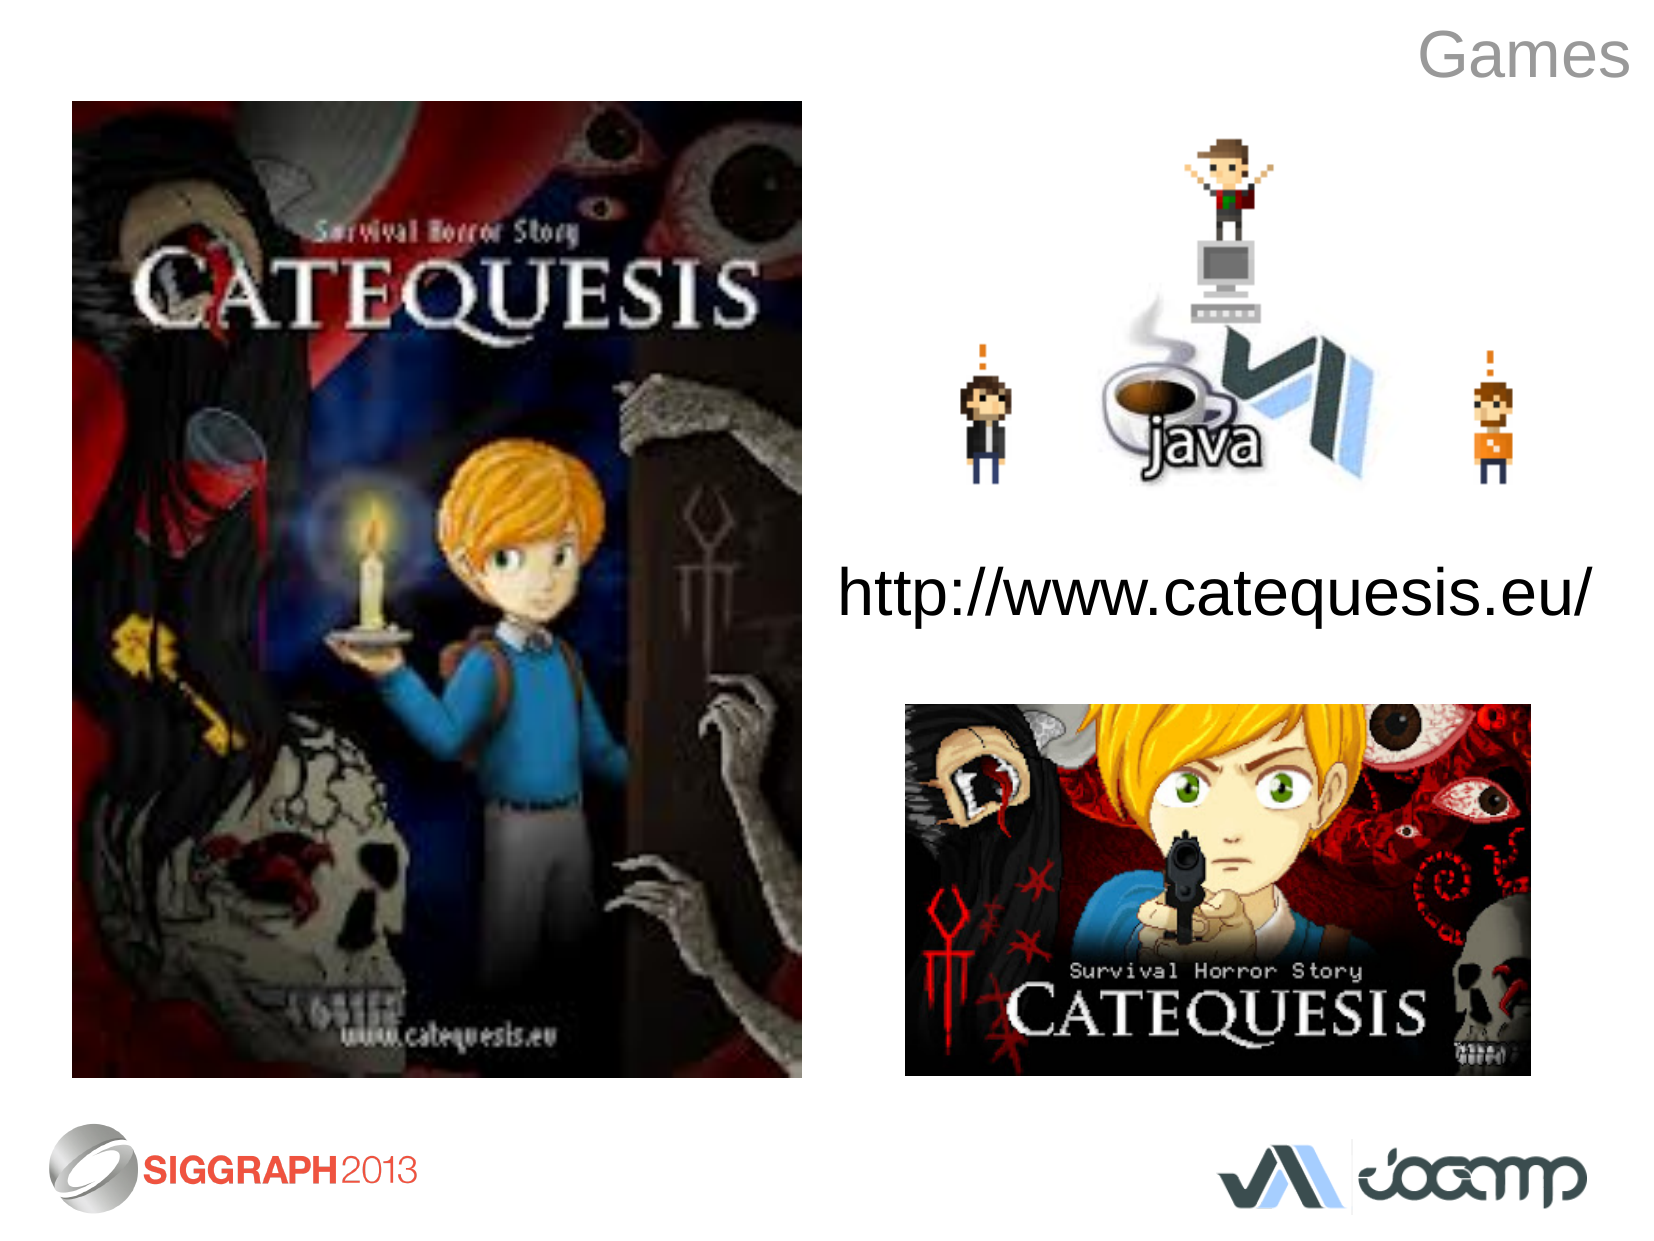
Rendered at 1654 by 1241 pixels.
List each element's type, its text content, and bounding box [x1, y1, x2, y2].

picture [905, 704, 1531, 1076]
picture [45, 1122, 421, 1215]
picture [1215, 1139, 1587, 1215]
text_box Games [1402, 9, 1648, 115]
picture [72, 101, 802, 1078]
list http://www.catequesis.eu/ [837, 555, 1639, 646]
picture [885, 108, 1587, 496]
